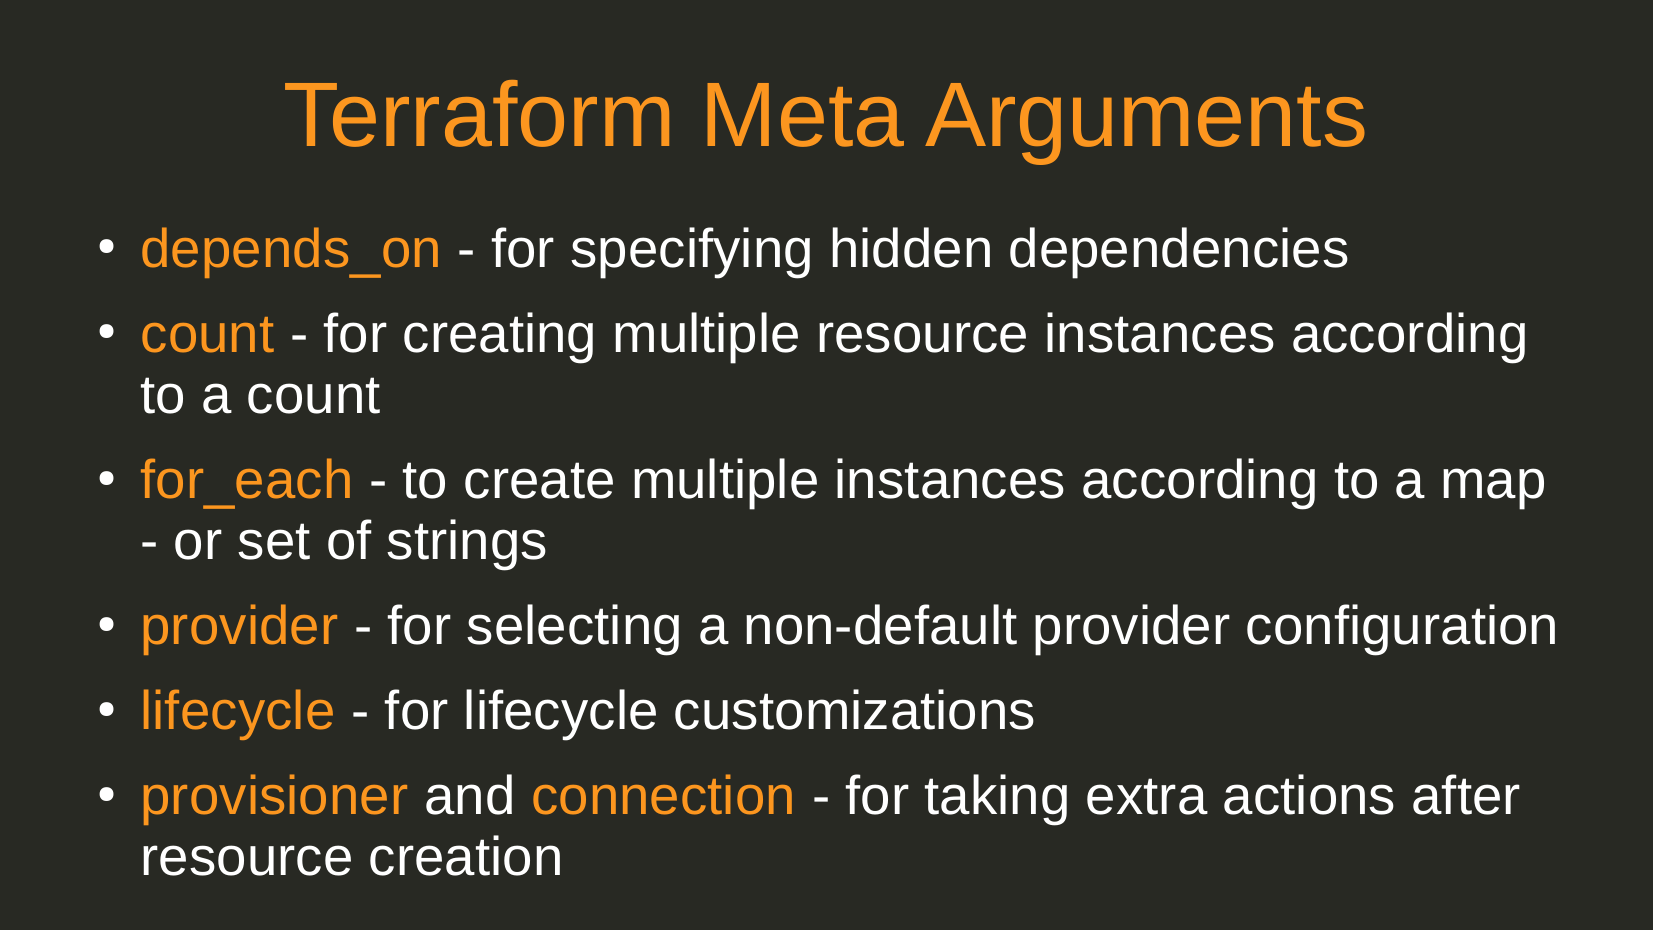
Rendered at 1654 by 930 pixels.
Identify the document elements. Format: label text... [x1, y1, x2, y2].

title Terraform Meta Arguments [82, 37, 1571, 193]
list depends_on - for specifying hidden dependencies count - for creating multiple resource instances according to a count for_each - to create multiple instances according to a map - or set of strings provider - for selecting a non-default provider configuration lifecycle - for lifecycle customizations provisioner and connection - for taking extra actions after resource creation [82, 217, 1571, 908]
